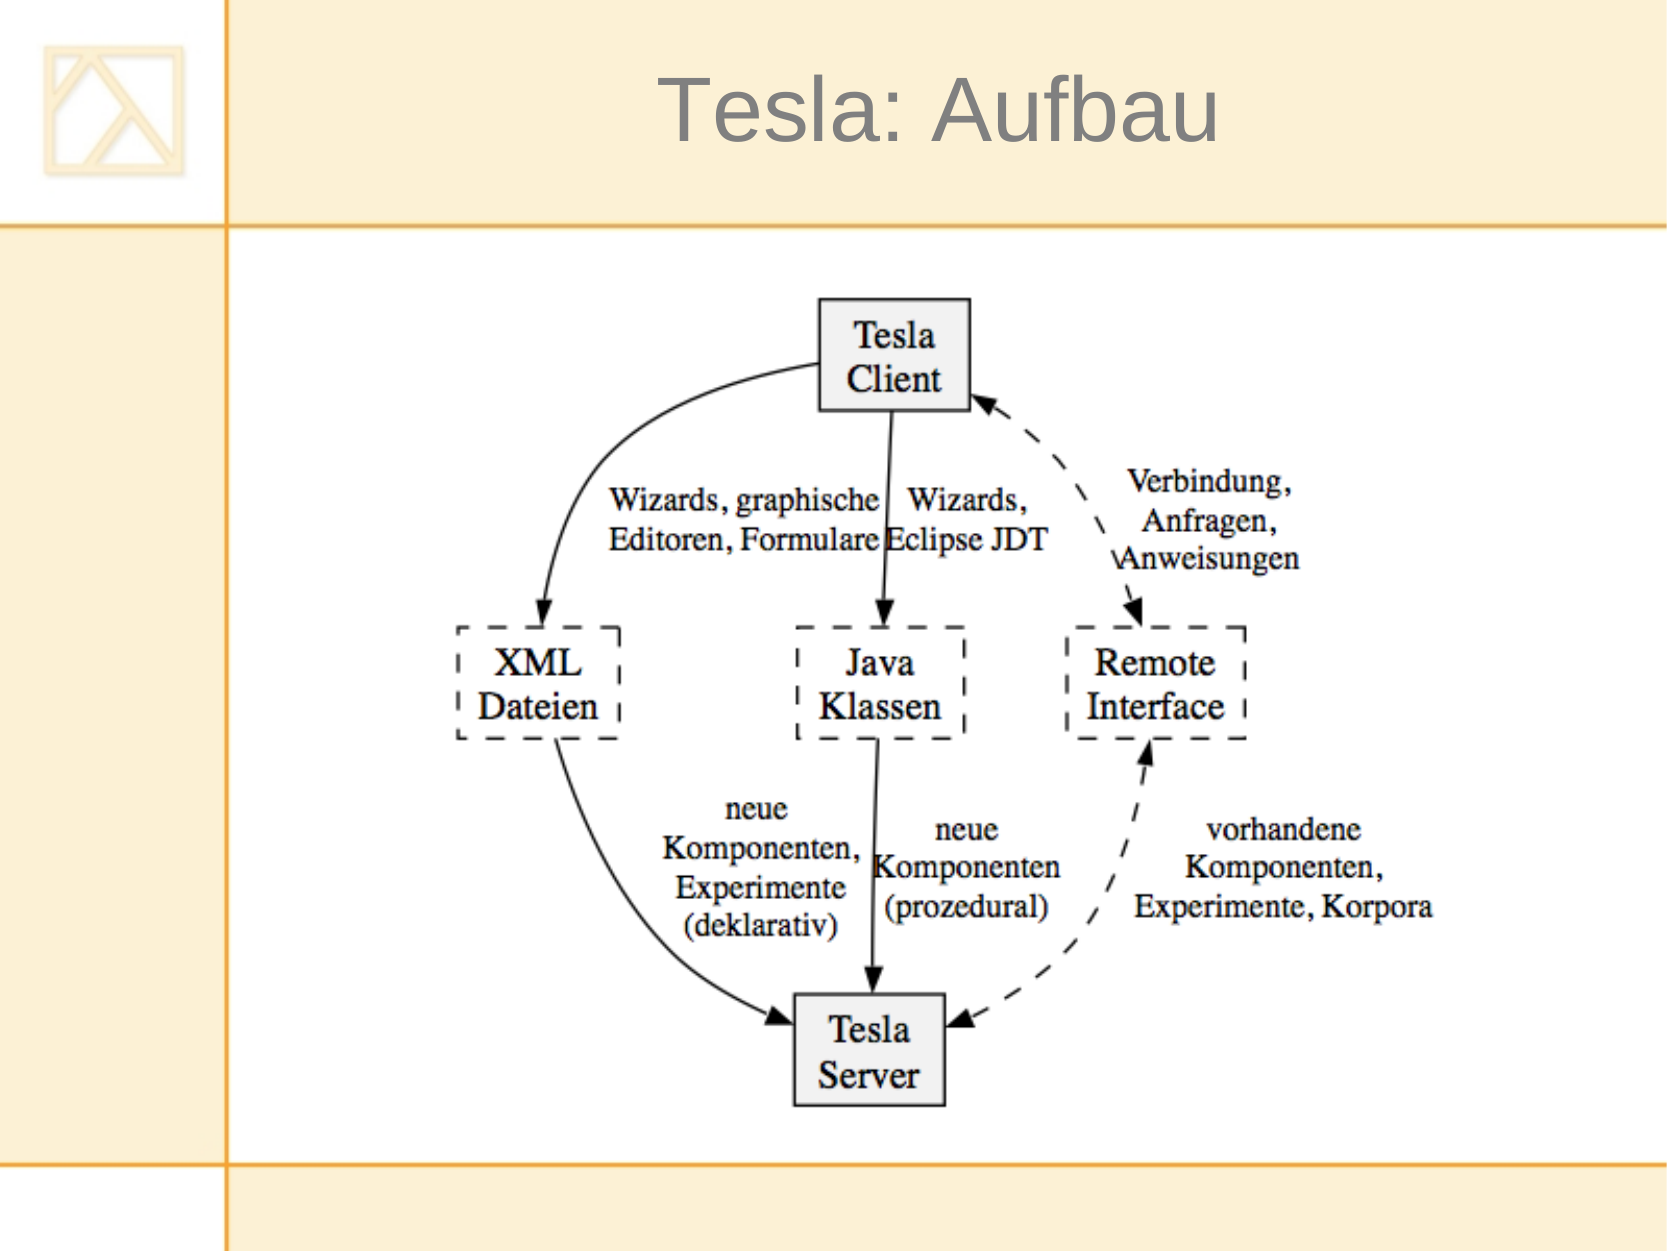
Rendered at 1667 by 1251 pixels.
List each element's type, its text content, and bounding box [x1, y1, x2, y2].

title Tesla: Aufbau [268, 0, 1611, 238]
picture [0, 0, 1667, 1251]
